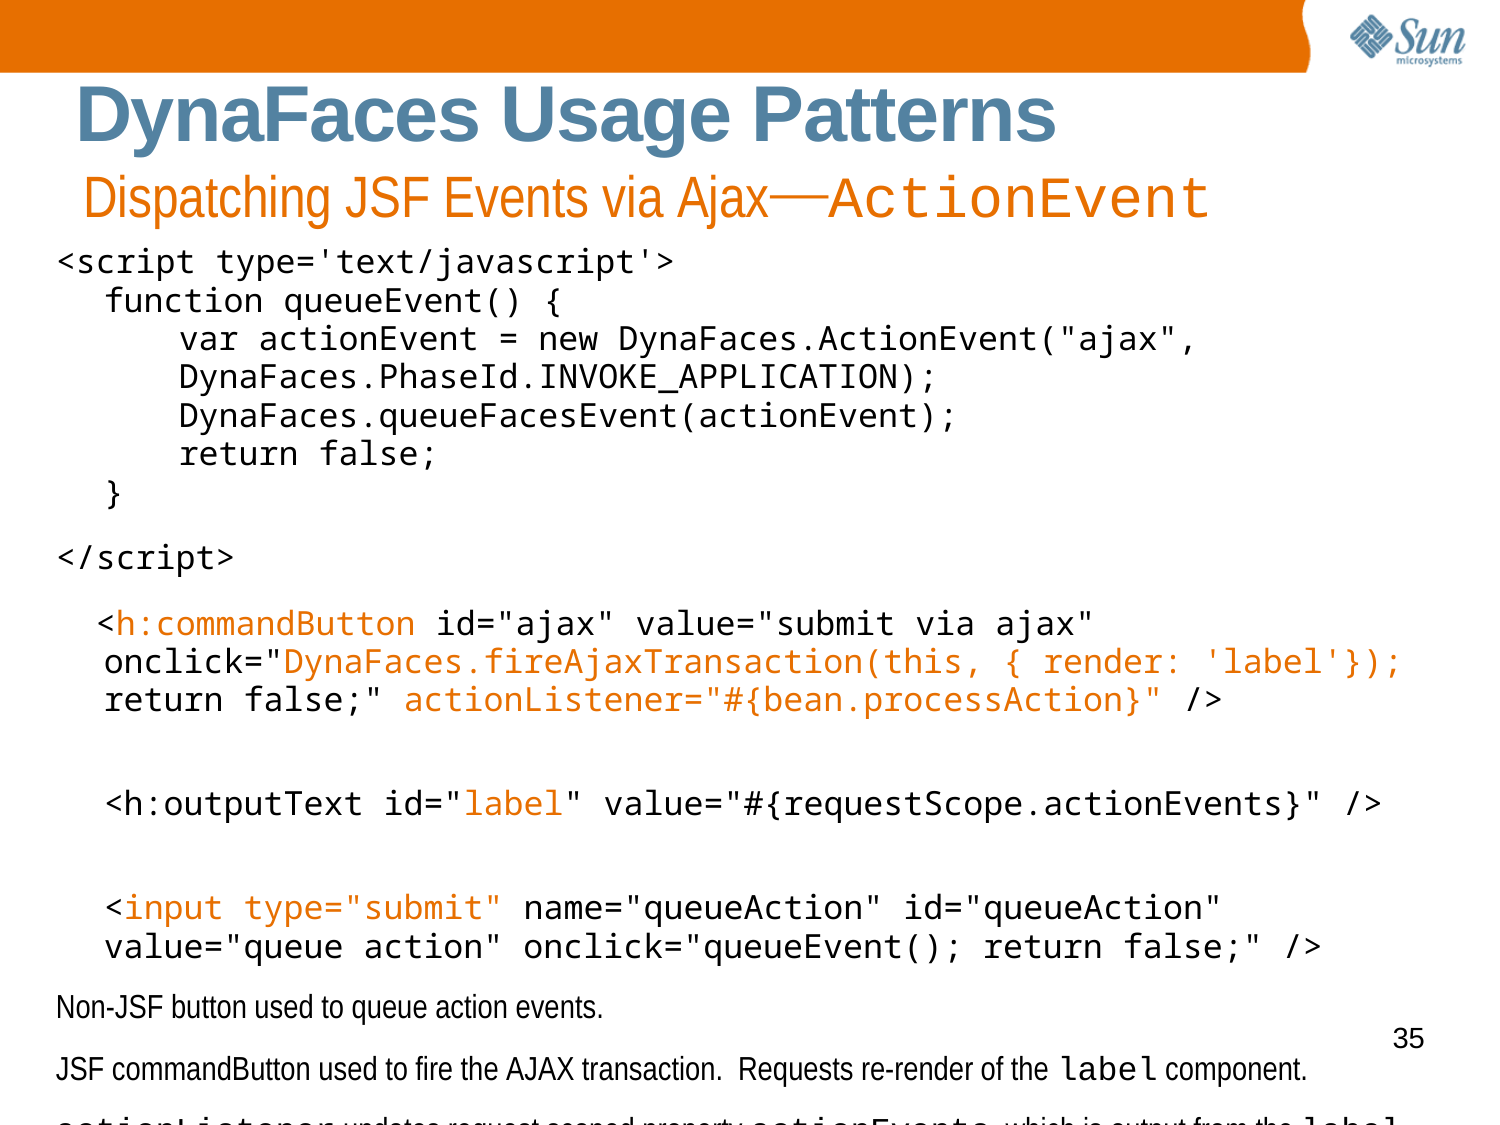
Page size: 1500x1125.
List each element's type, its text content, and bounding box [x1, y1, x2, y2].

text_box Dispatching JSF Events via Ajax⎯ActionEvent [83, 168, 1351, 238]
list <script type='text/javascript'> function queueEvent() { var actionEvent = new DynaFaces.ActionEvent("ajax", DynaFaces.PhaseId.INVOKE_APPLICATION); DynaFaces.queueFacesEvent(actionEvent); return false; } </script> <h:commandButton id="ajax" value="submit via ajax" onclick="DynaFaces.fireAjaxTransaction(this, { render: 'label'}); return false;" actionListener="#{bean.processAction}" /> <h:outputText id="label" value="#{requestScope.actionEvents}" /> <input type="submit" name="queueAction" id="queueAction" value="queue action" onclick="queueEvent(); return false;" /> Non-JSF button used to queue action events. JSF commandButton used to fire the AJAX transaction. Requests re-render of the label component. actionListener updates request scoped property actionEvents, which is output from the label component. [36, 242, 1462, 1125]
picture [0, 0, 1500, 75]
title DynaFaces Usage Patterns [75, 77, 1437, 182]
